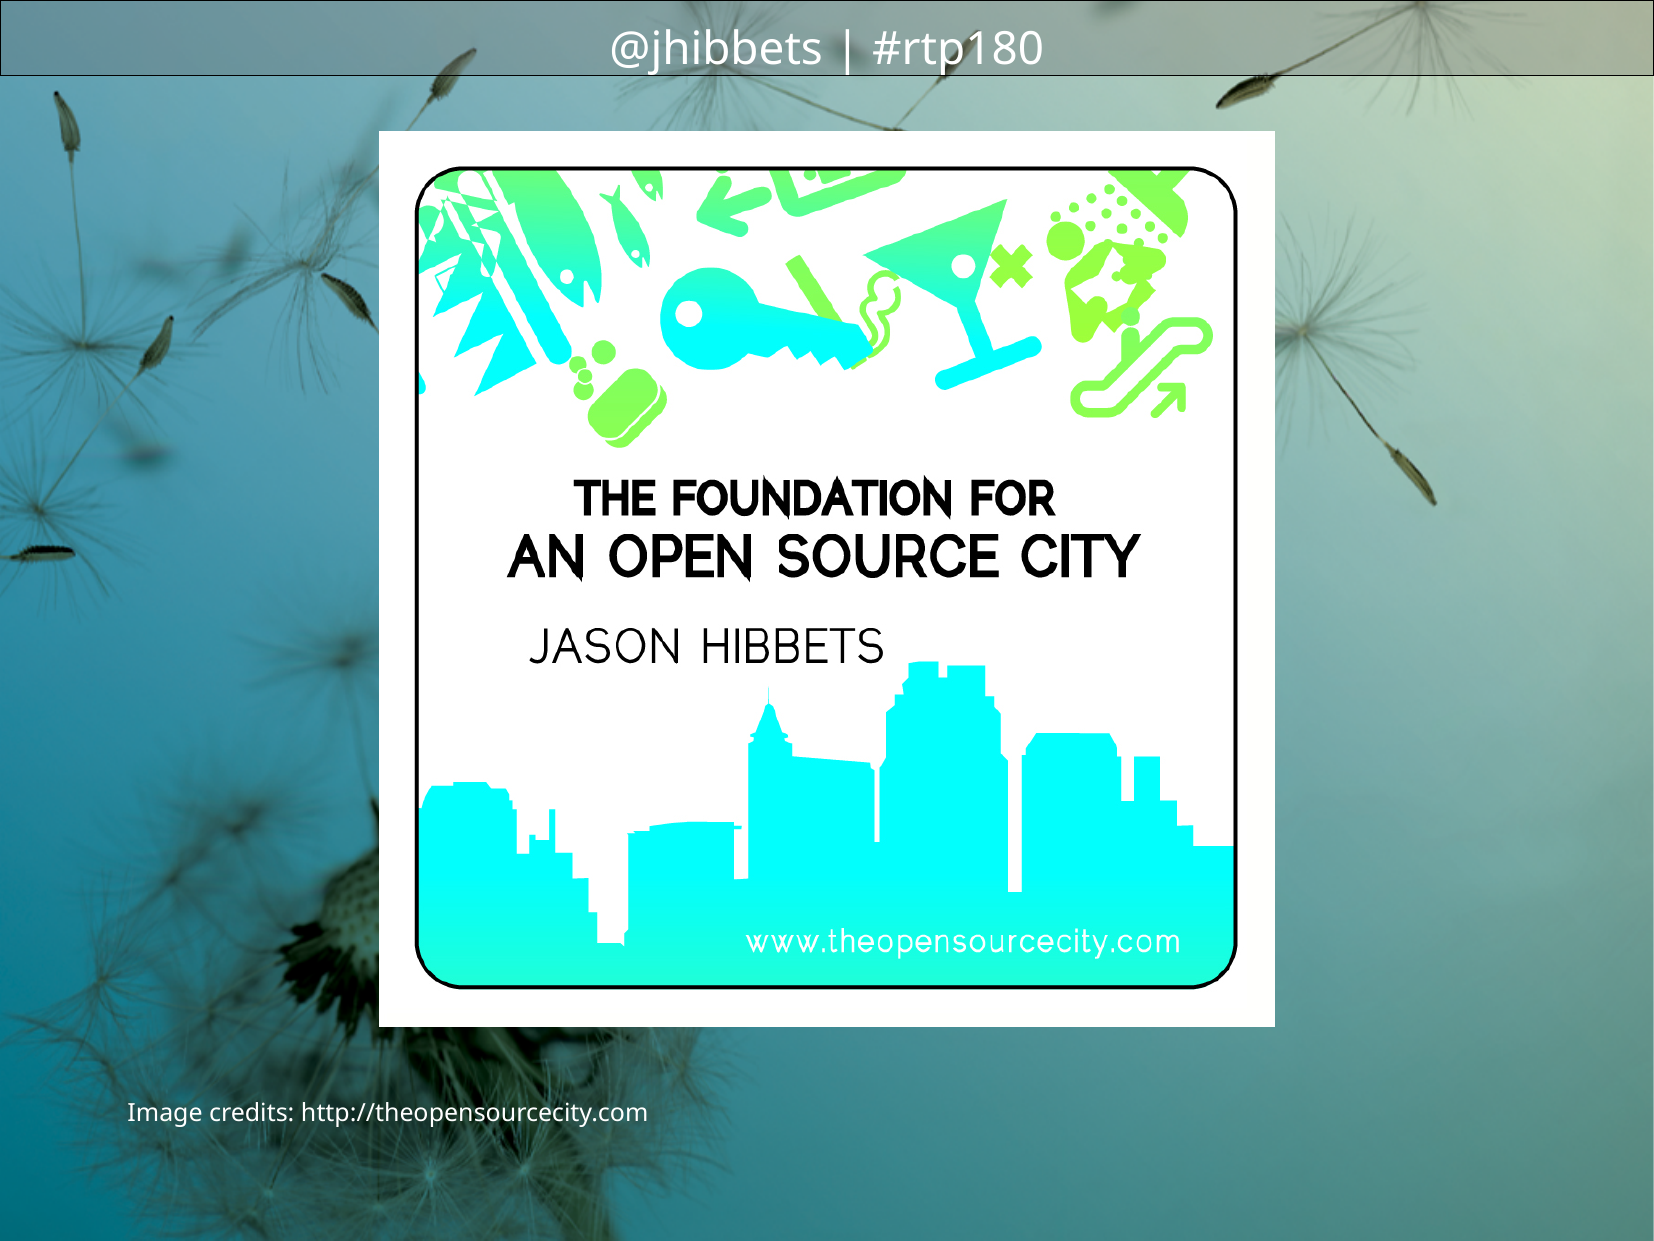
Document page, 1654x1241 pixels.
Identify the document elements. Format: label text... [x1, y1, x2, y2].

picture [0, 76, 1654, 1241]
text_box Image credits: http://theopensourcecity.com [112, 1087, 671, 1131]
